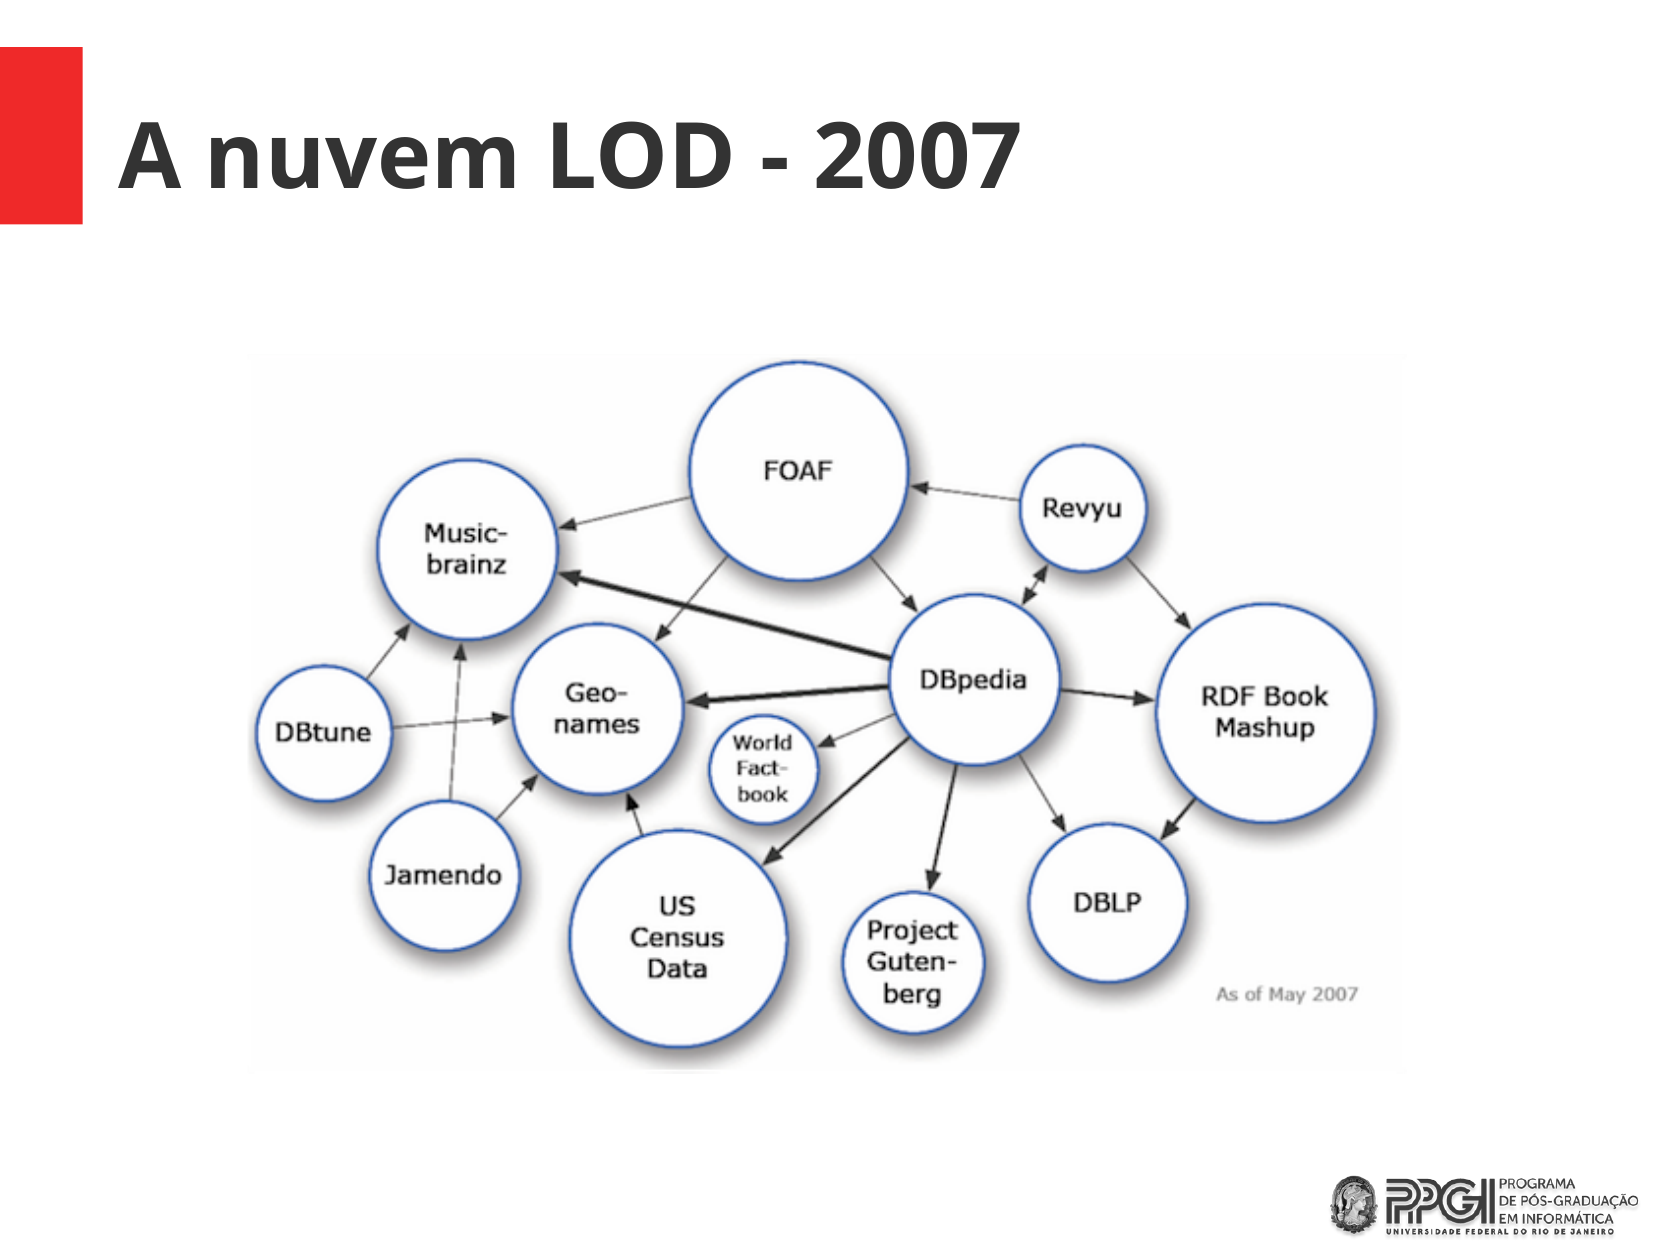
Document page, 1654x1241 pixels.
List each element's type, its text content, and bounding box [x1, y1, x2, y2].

picture [247, 354, 1407, 1074]
title A nuvem LOD - 2007 [118, 49, 1571, 257]
